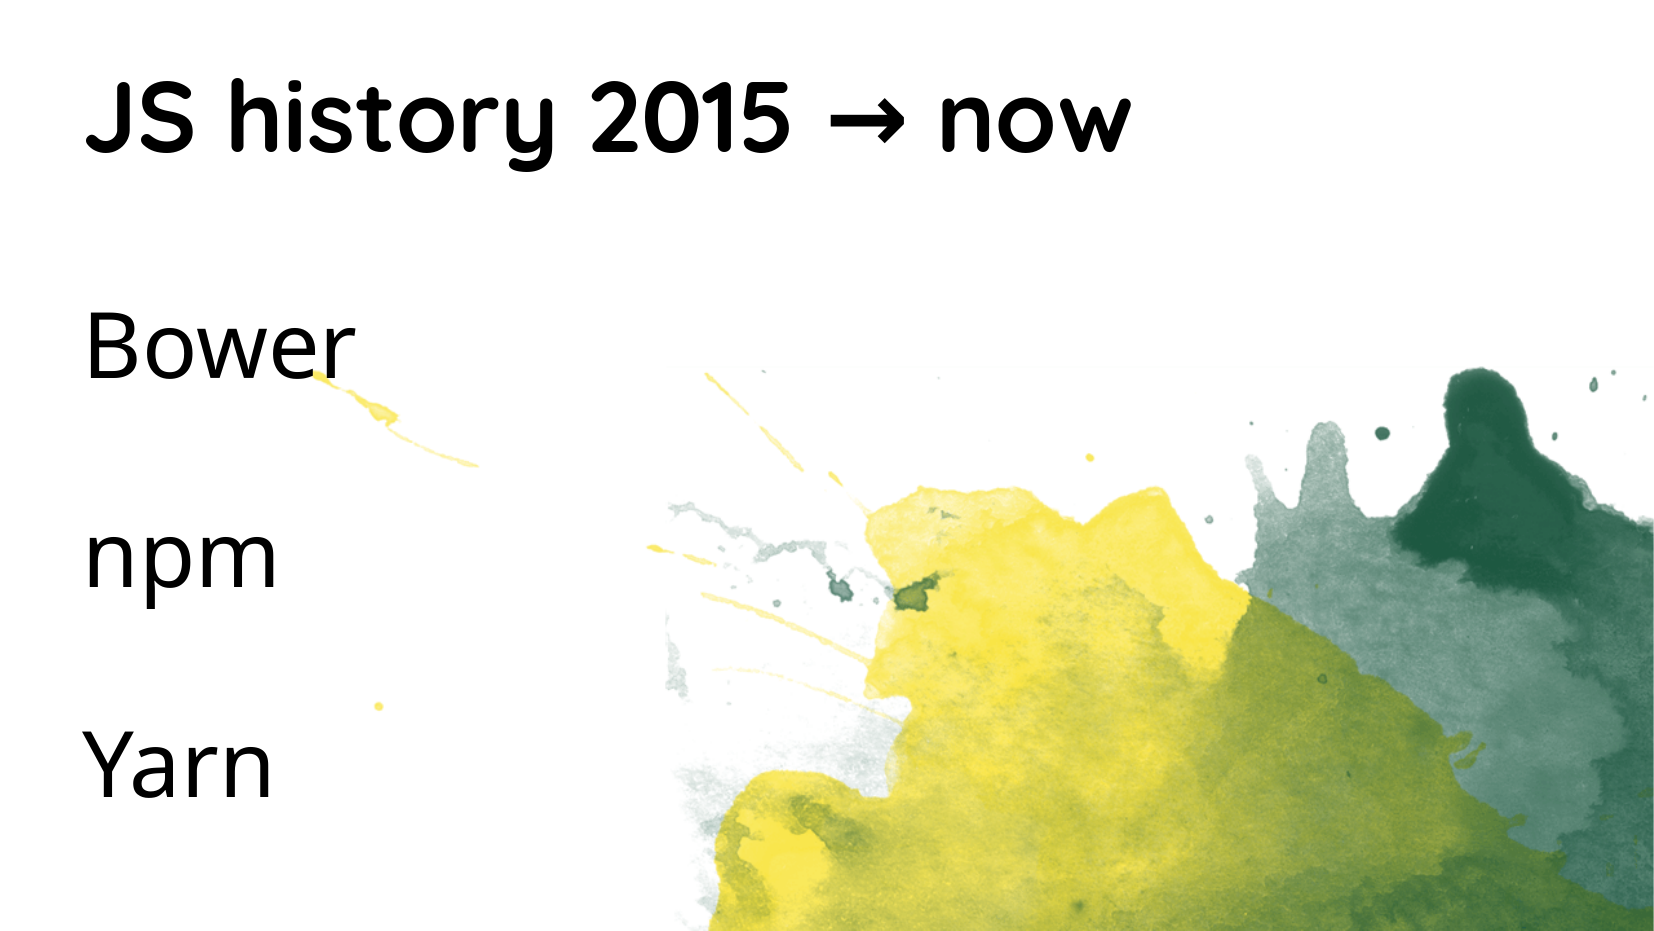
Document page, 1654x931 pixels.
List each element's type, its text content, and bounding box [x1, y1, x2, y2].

picture [0, 0, 1654, 931]
title JS history 2015 → now [82, 37, 1571, 193]
list Bower npm Yarn [82, 217, 1571, 875]
